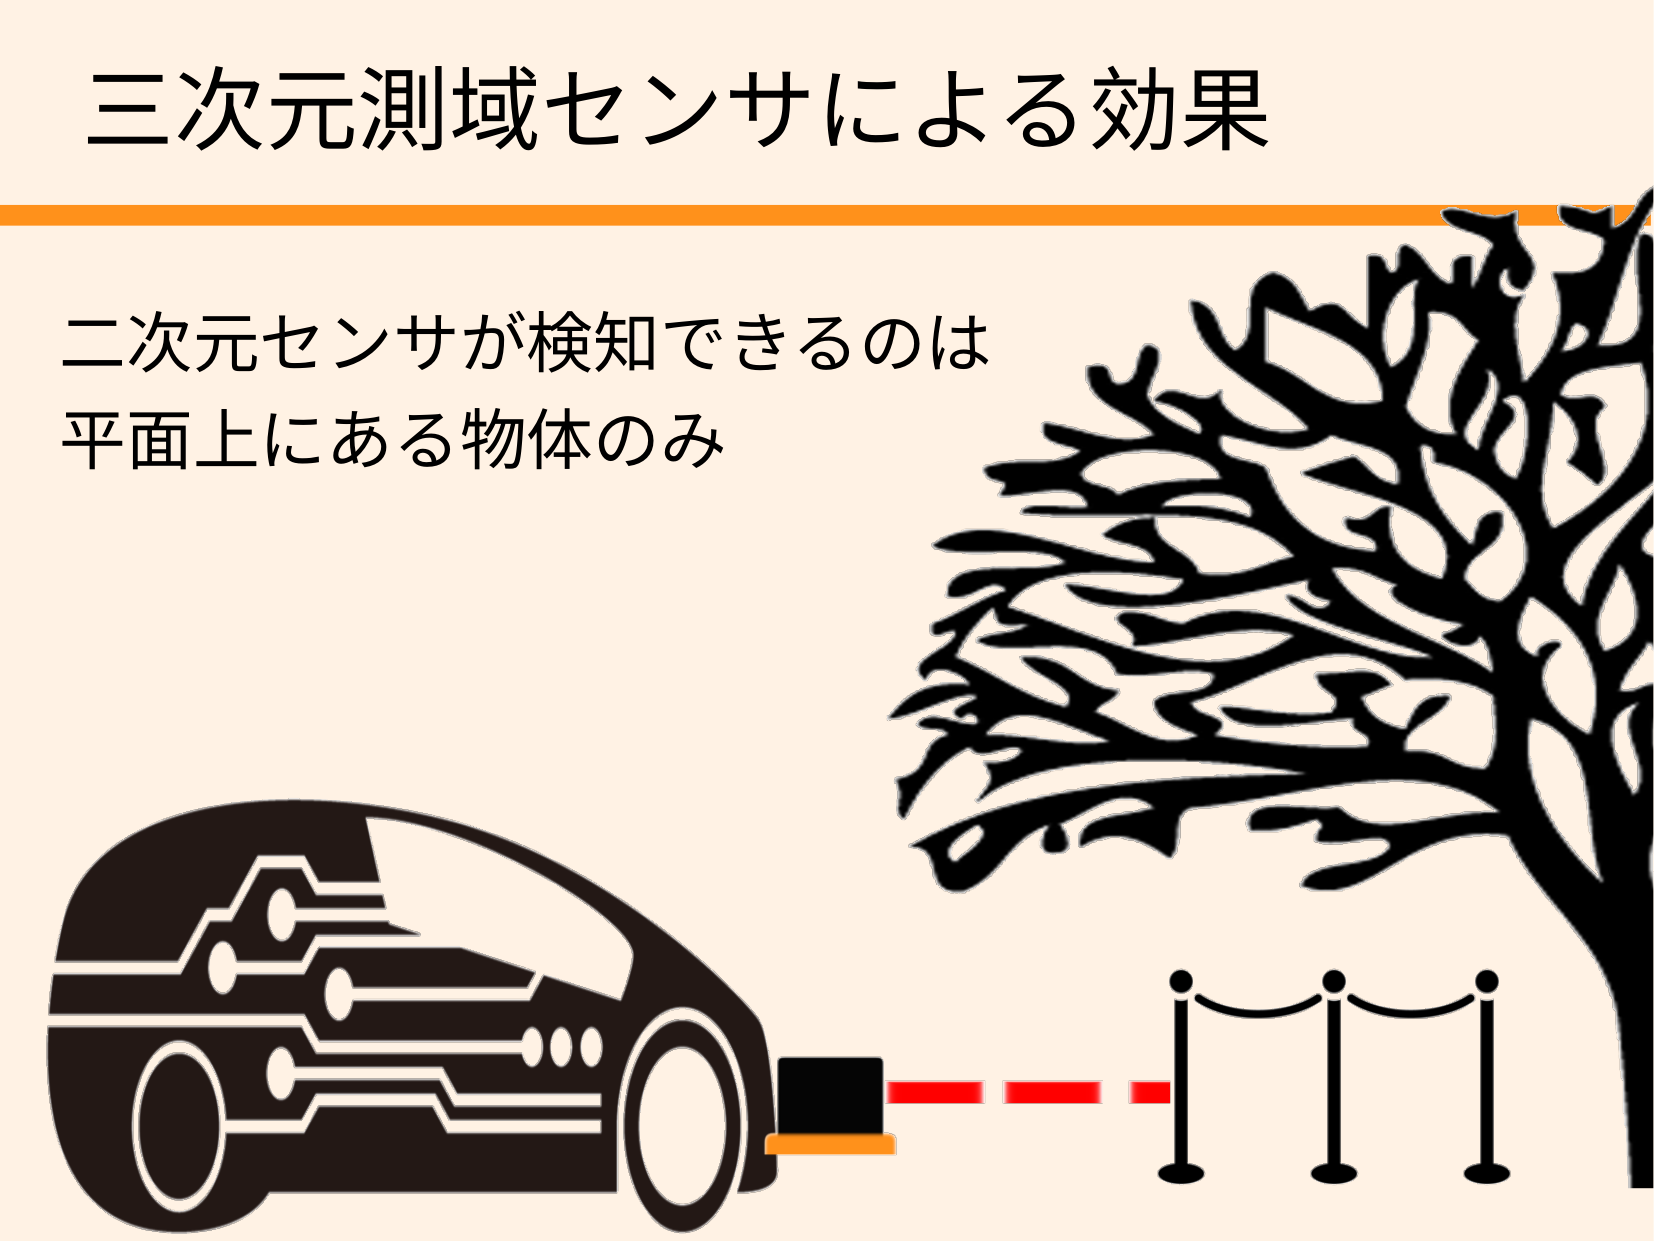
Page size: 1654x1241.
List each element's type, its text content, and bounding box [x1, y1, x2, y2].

text_box 二次元センサが検知できるのは 平面上にある物体のみ [45, 282, 1164, 631]
picture [0, 0, 1654, 1241]
